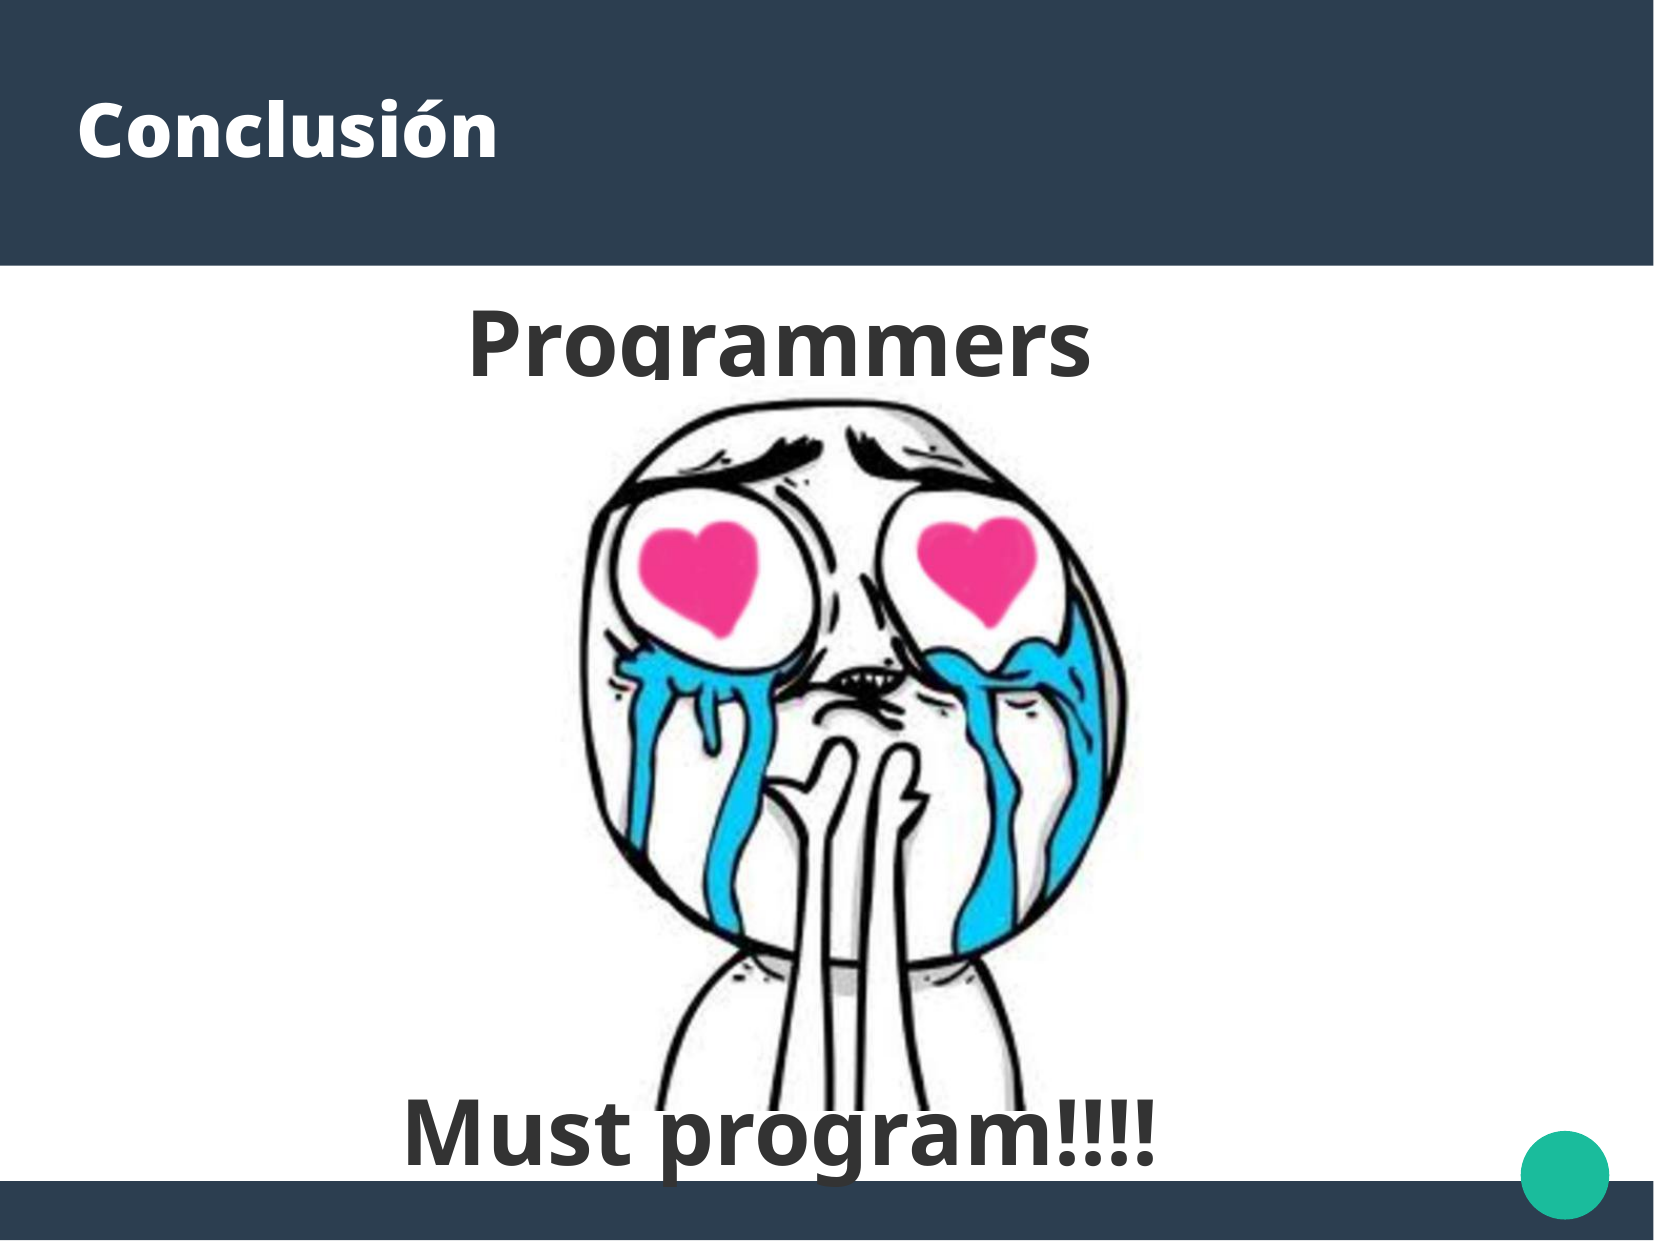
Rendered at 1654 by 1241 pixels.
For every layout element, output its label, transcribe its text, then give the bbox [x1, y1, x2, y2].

picture [513, 380, 1144, 1051]
title Conclusión [41, 49, 1577, 207]
title Must program!!!! [400, 1051, 1331, 1209]
title Programmers [465, 262, 1291, 421]
